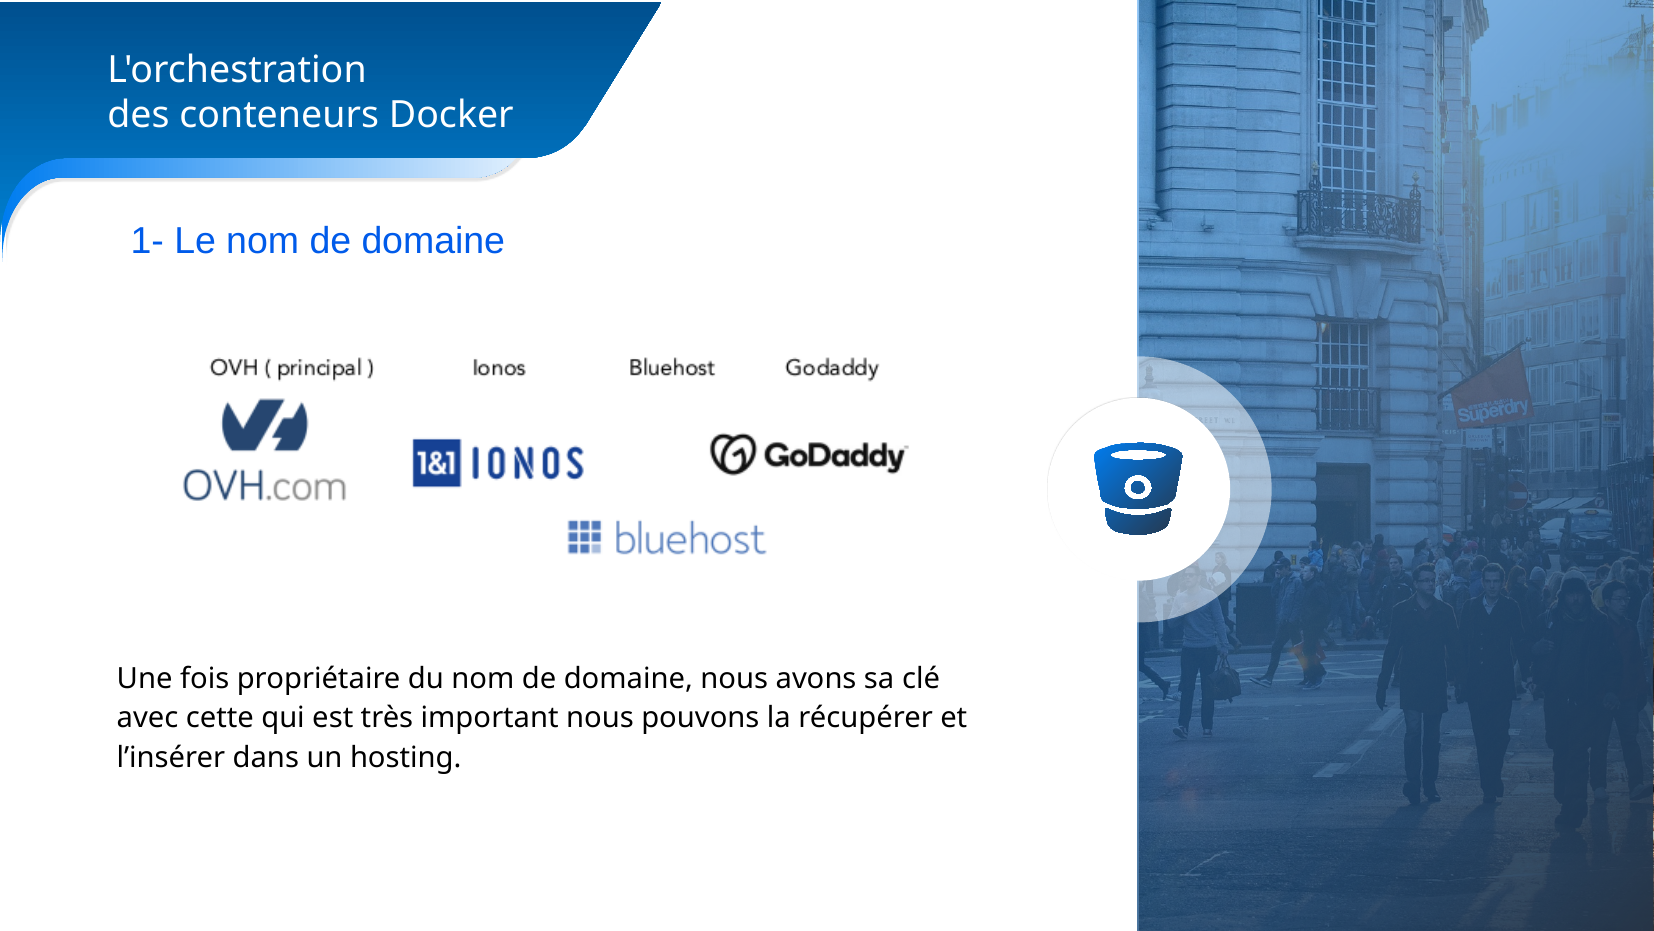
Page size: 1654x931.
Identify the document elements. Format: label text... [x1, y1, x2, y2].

text_box [1005, 0, 1654, 931]
picture [110, 314, 945, 603]
text_box L'orchestration des conteneurs Docker [92, 37, 530, 143]
text_box [0, 2, 662, 263]
text_box Une fois propriétaire du nom de domaine, nous avons sa clé avec cette qui est très important nous pouvons la récupérer et l’insérer dans un hosting. [101, 649, 1158, 791]
text_box 1- Le nom de domaine [115, 212, 520, 270]
